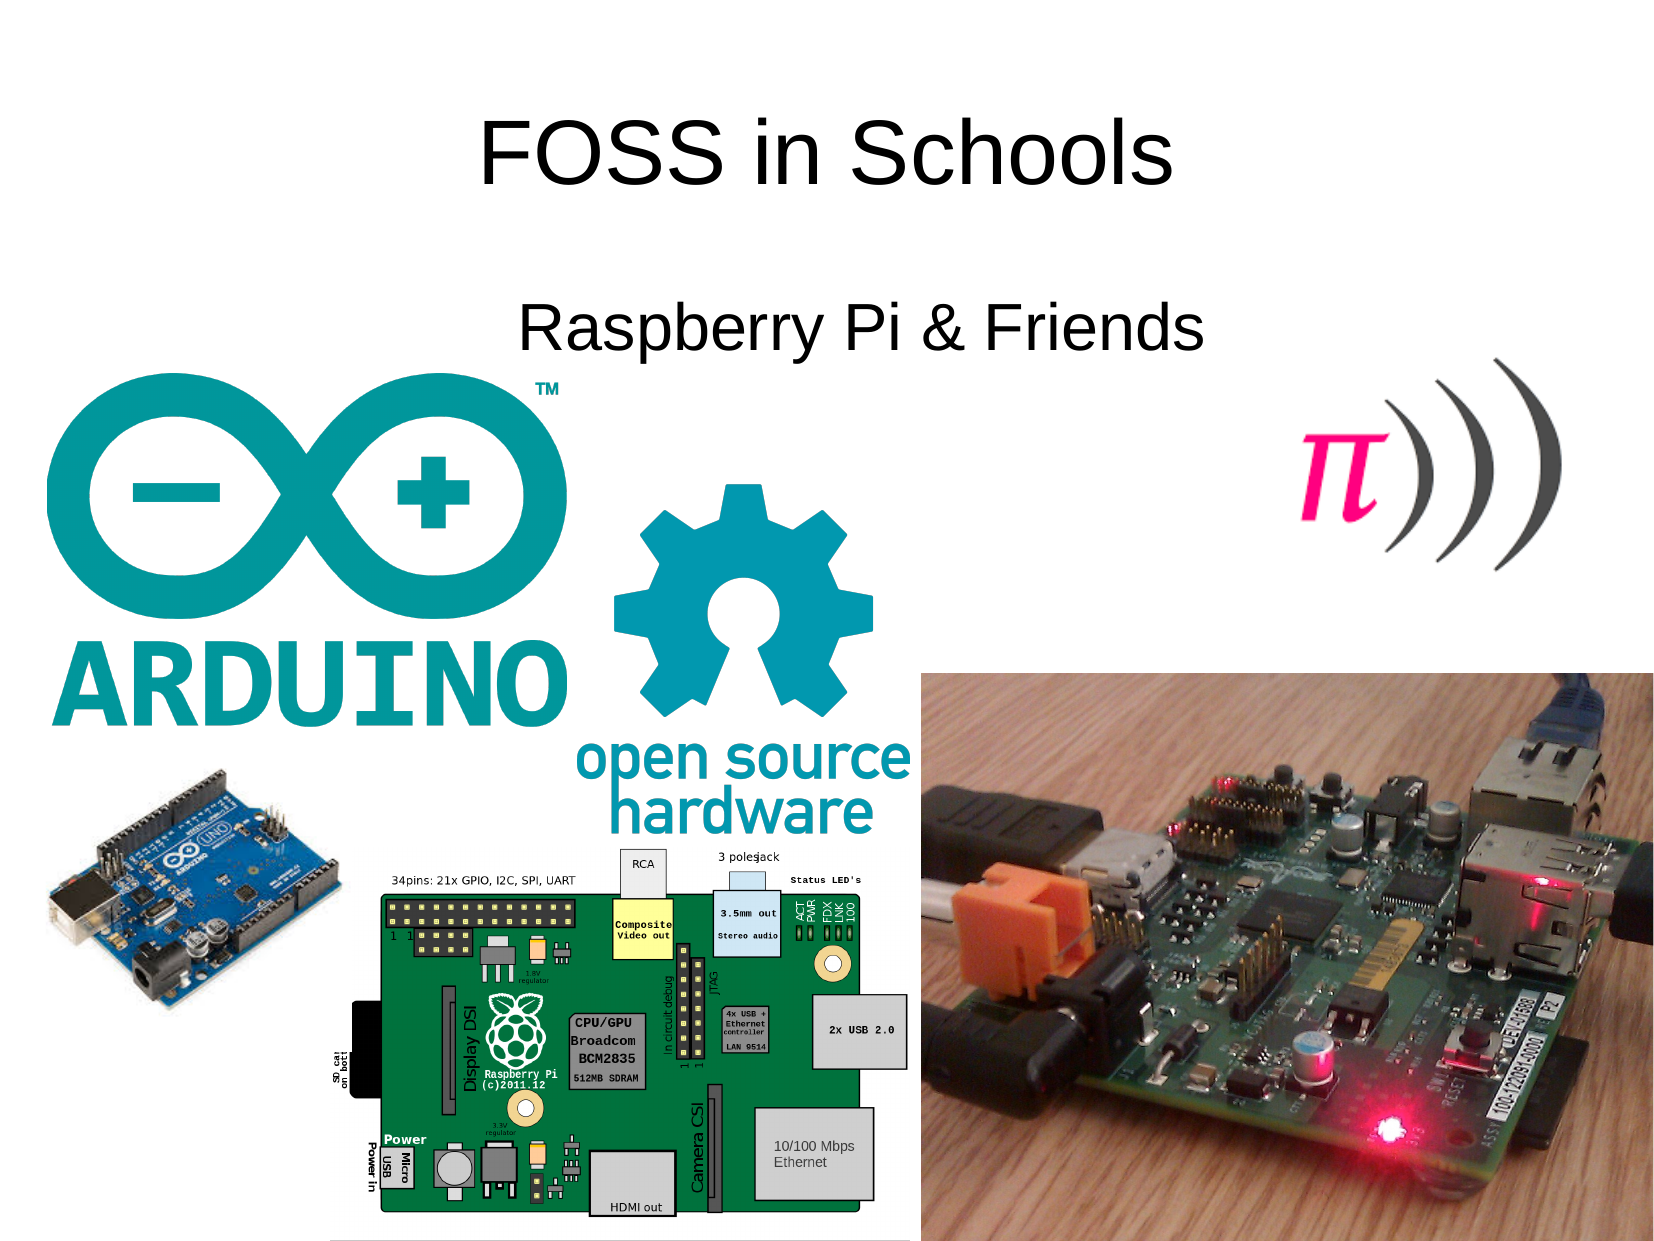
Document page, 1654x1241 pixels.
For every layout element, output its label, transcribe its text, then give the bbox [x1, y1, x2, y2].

title FOSS in Schools [82, 49, 1571, 257]
list Raspberry Pi & Friends [82, 290, 1571, 1010]
picture [921, 673, 1654, 1241]
picture [1262, 290, 1630, 650]
picture [577, 484, 910, 834]
picture [47, 373, 567, 727]
picture [35, 735, 910, 1241]
